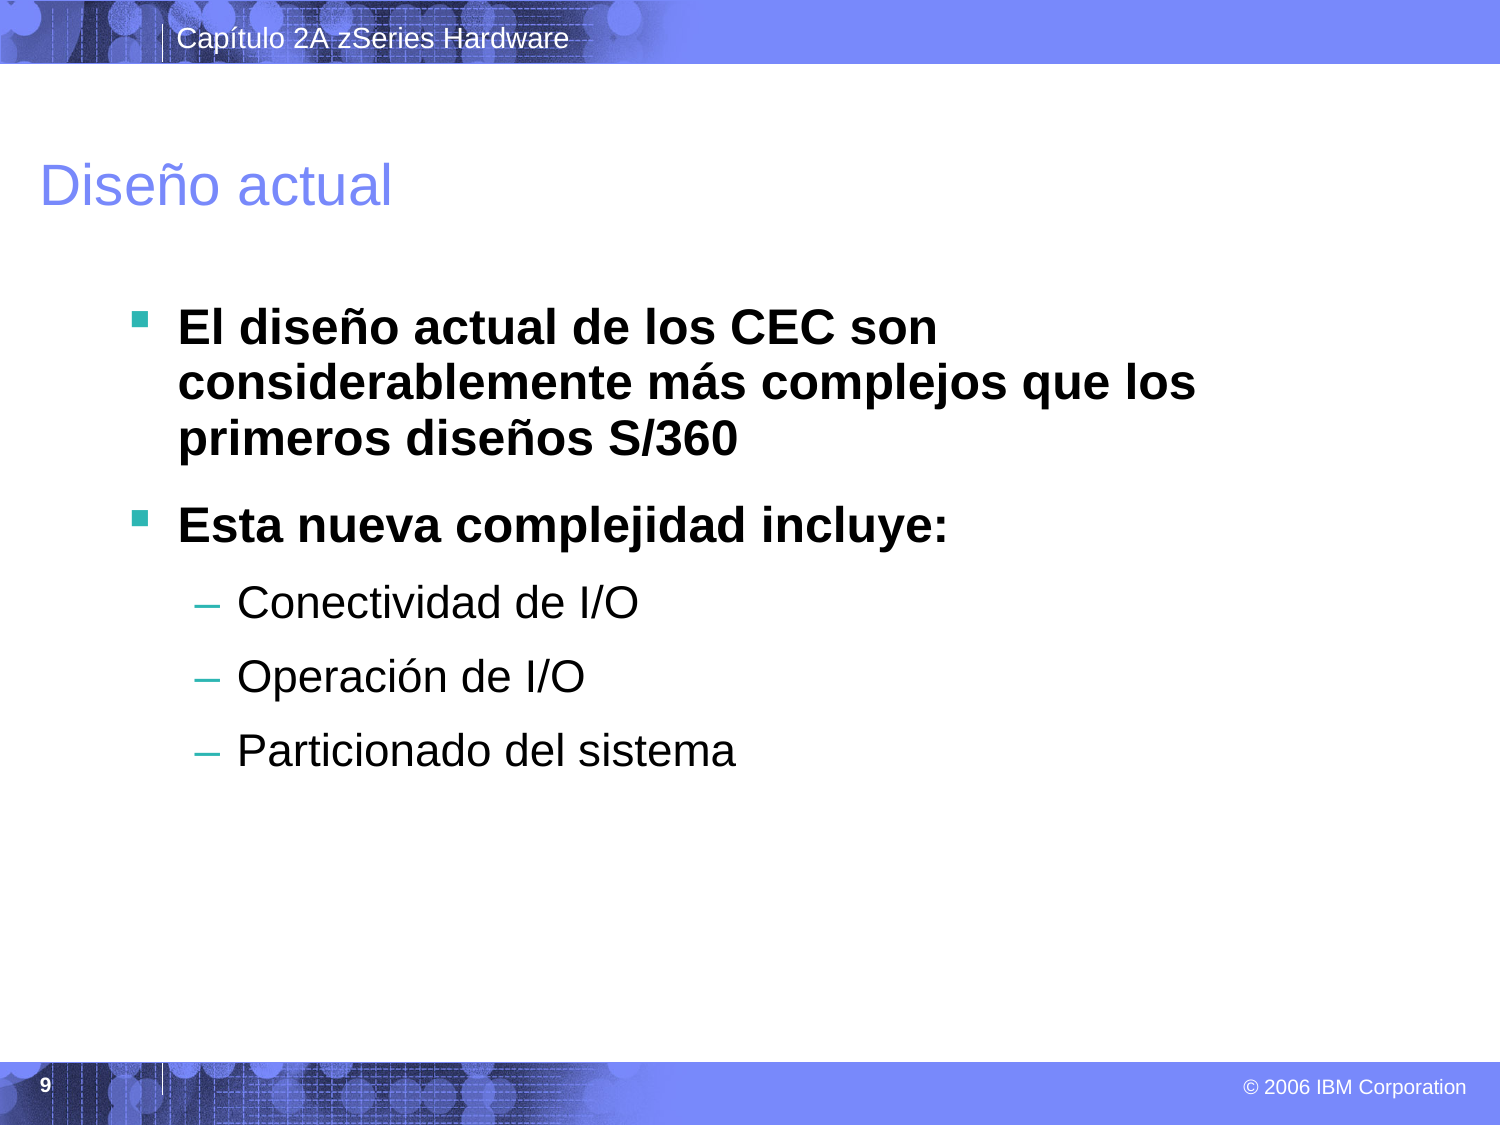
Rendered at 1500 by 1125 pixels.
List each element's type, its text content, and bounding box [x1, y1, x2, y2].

title Diseño actual [25, 142, 1378, 225]
picture [0, 1063, 1500, 1125]
picture [1, 1, 1500, 63]
list El diseño actual de los CEC son considerablemente más complejos que los primeros diseños S/360 Esta nueva complejidad incluye: Conectividad de I/O Operación de I/O Particionado del sistema [112, 291, 1388, 932]
